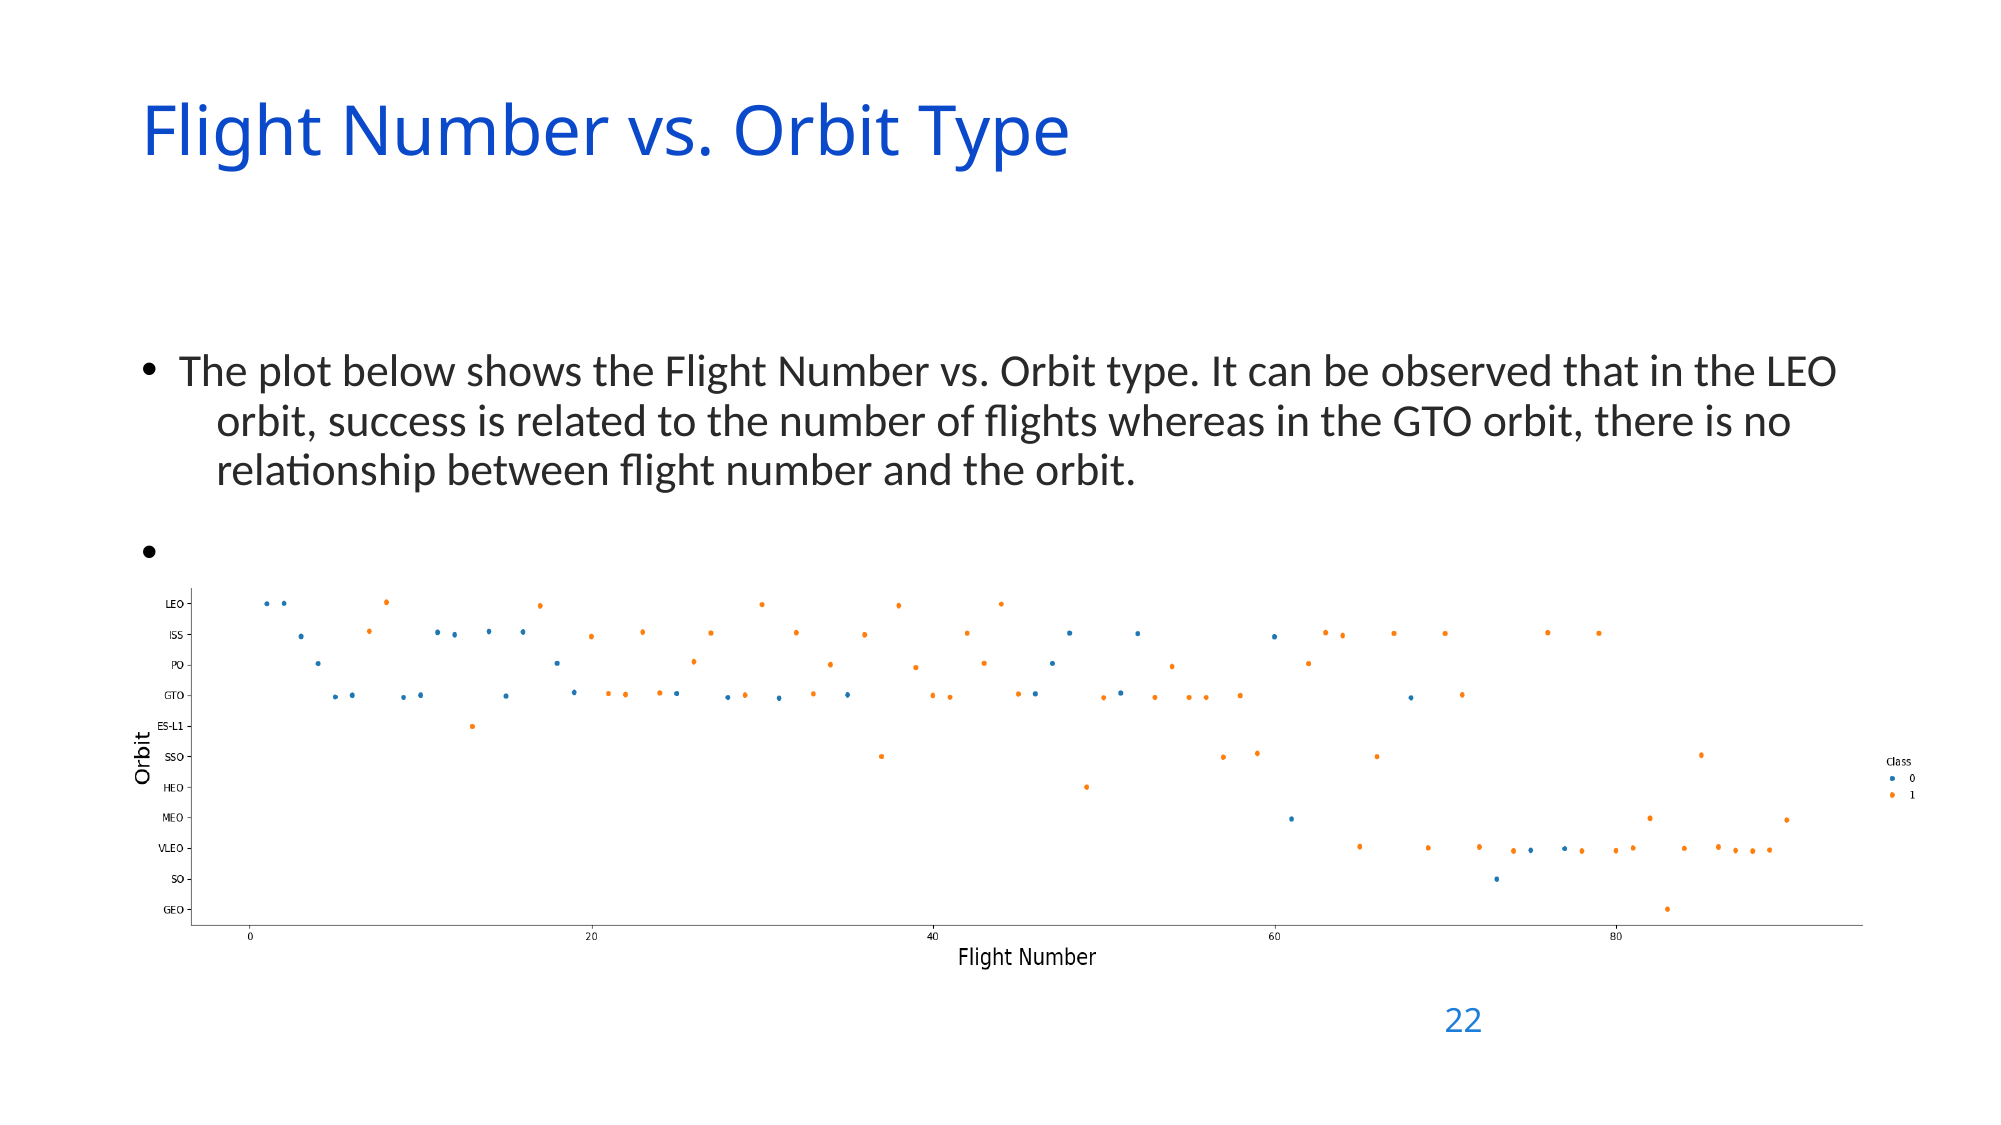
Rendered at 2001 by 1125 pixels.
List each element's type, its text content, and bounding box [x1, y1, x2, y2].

slide_number 22 [1429, 988, 1880, 1055]
list The plot below shows the Flight Number vs. Orbit type. It can be observed that in the LEO orbit, success is related to the number of flights whereas in the GTO orbit, there is no relationship between flight number and the orbit. [126, 339, 1922, 580]
text_box Flight Number vs. Orbit Type [126, 88, 1852, 179]
picture [126, 580, 1923, 977]
